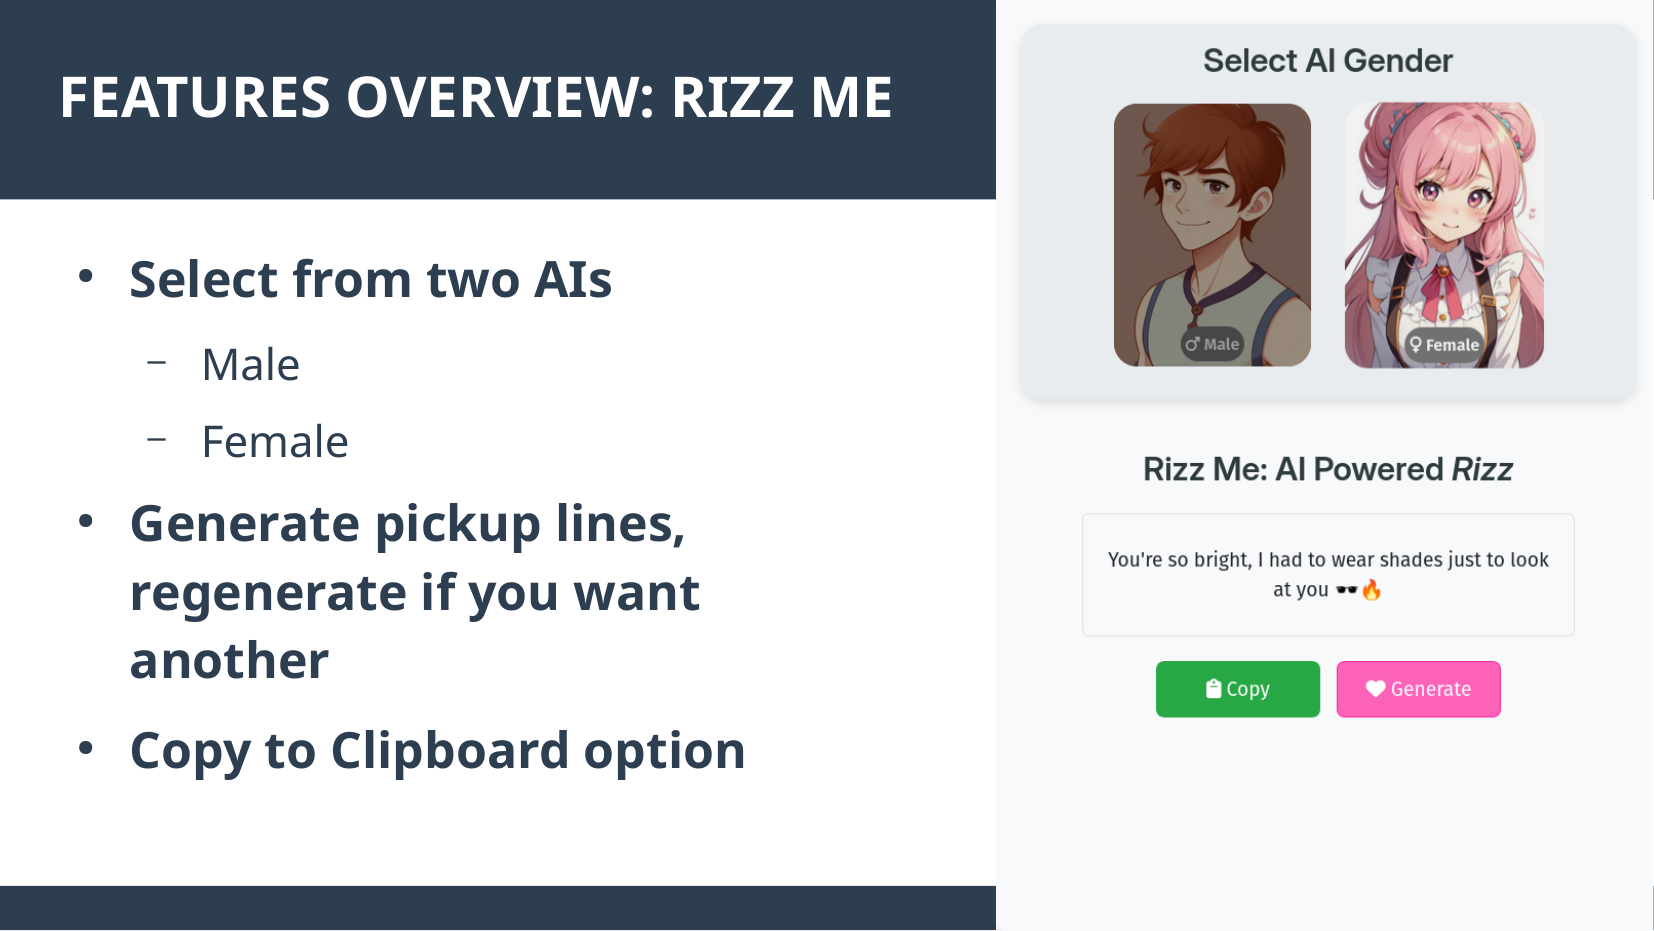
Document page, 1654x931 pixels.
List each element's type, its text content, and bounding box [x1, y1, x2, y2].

title FEATURES OVERVIEW: RIZZ ME [59, 37, 996, 155]
list Select from two AIs Male Female Generate pickup lines, regenerate if you want another Copy to Clipboard option [59, 243, 809, 864]
picture [996, 0, 1654, 931]
